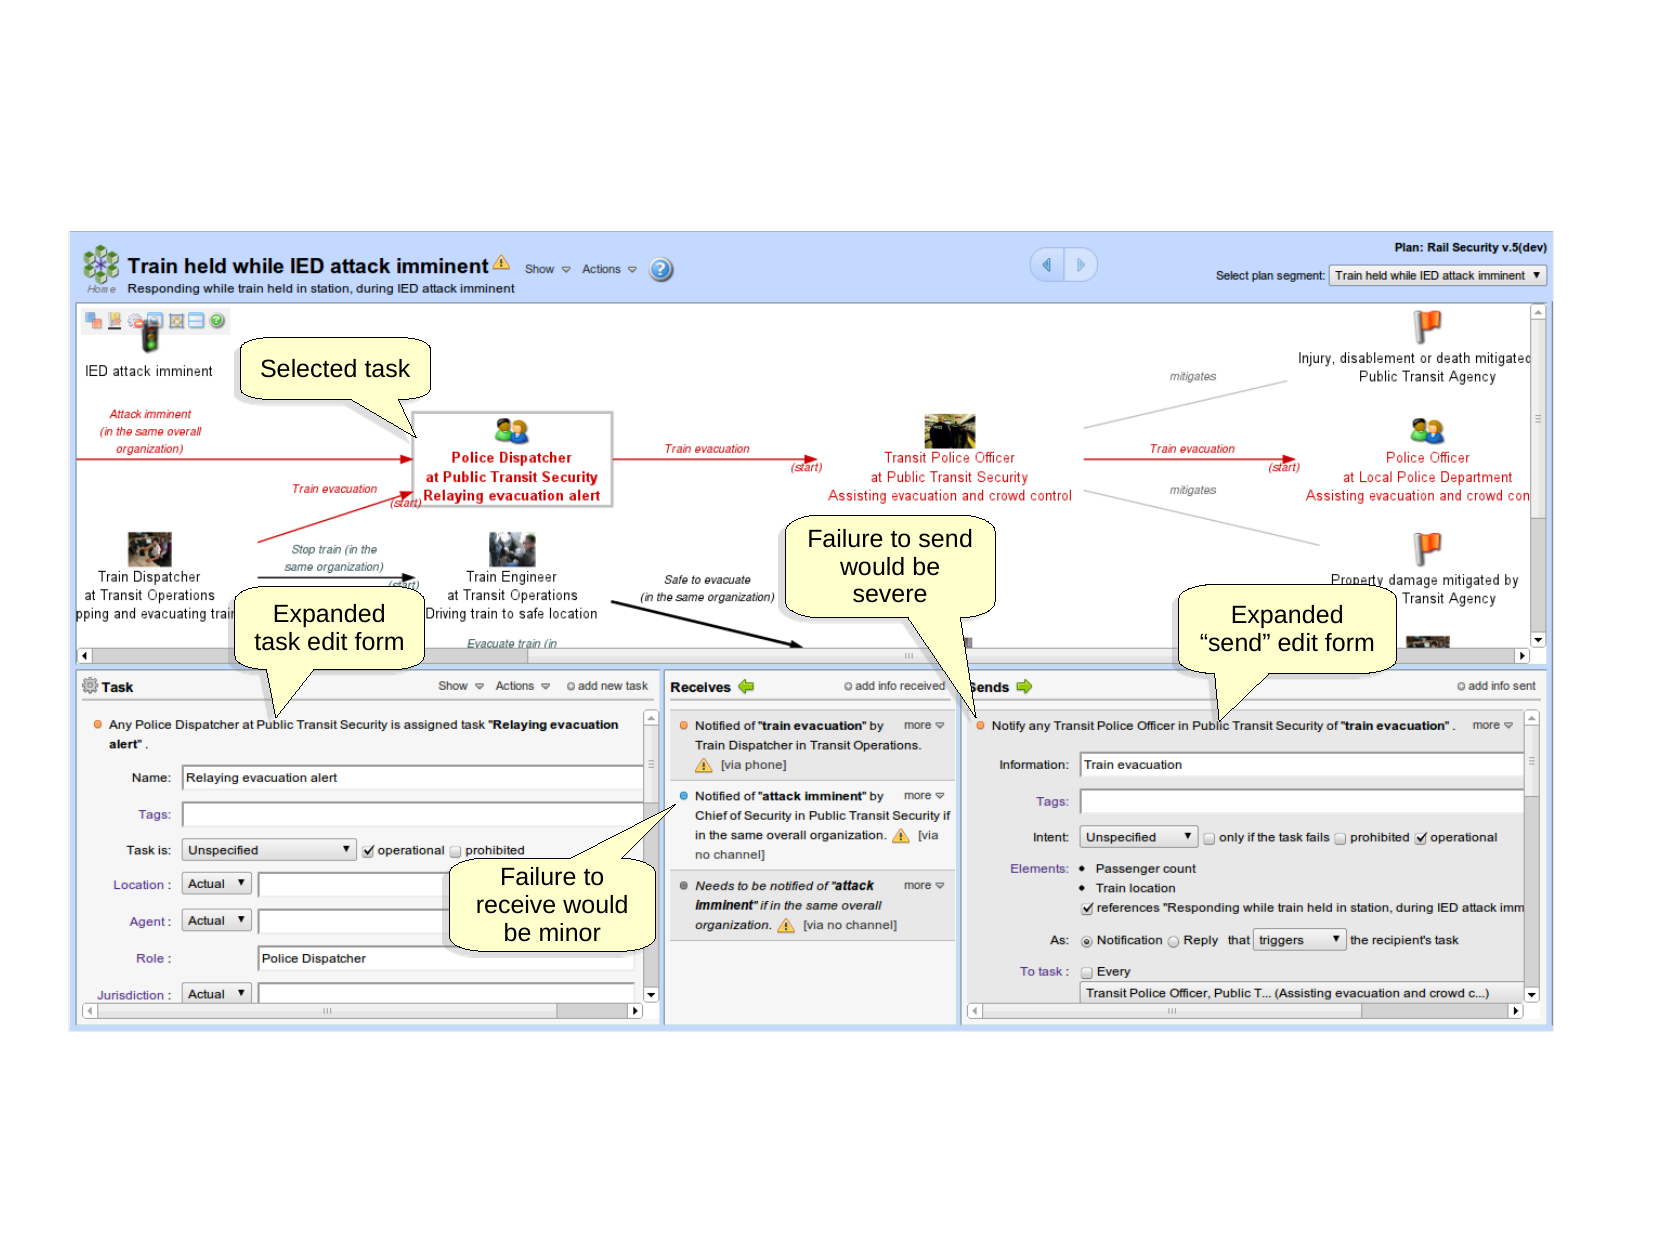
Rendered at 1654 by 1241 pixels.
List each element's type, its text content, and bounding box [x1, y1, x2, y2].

text_box Expanded “send” edit form [1178, 584, 1397, 722]
text_box Selected task [240, 337, 431, 438]
text_box Failure to receive would be minor [449, 804, 676, 952]
text_box Expanded task edit form [234, 586, 425, 718]
text_box Failure to send would be severe [785, 515, 996, 718]
picture [68, 231, 1554, 1033]
